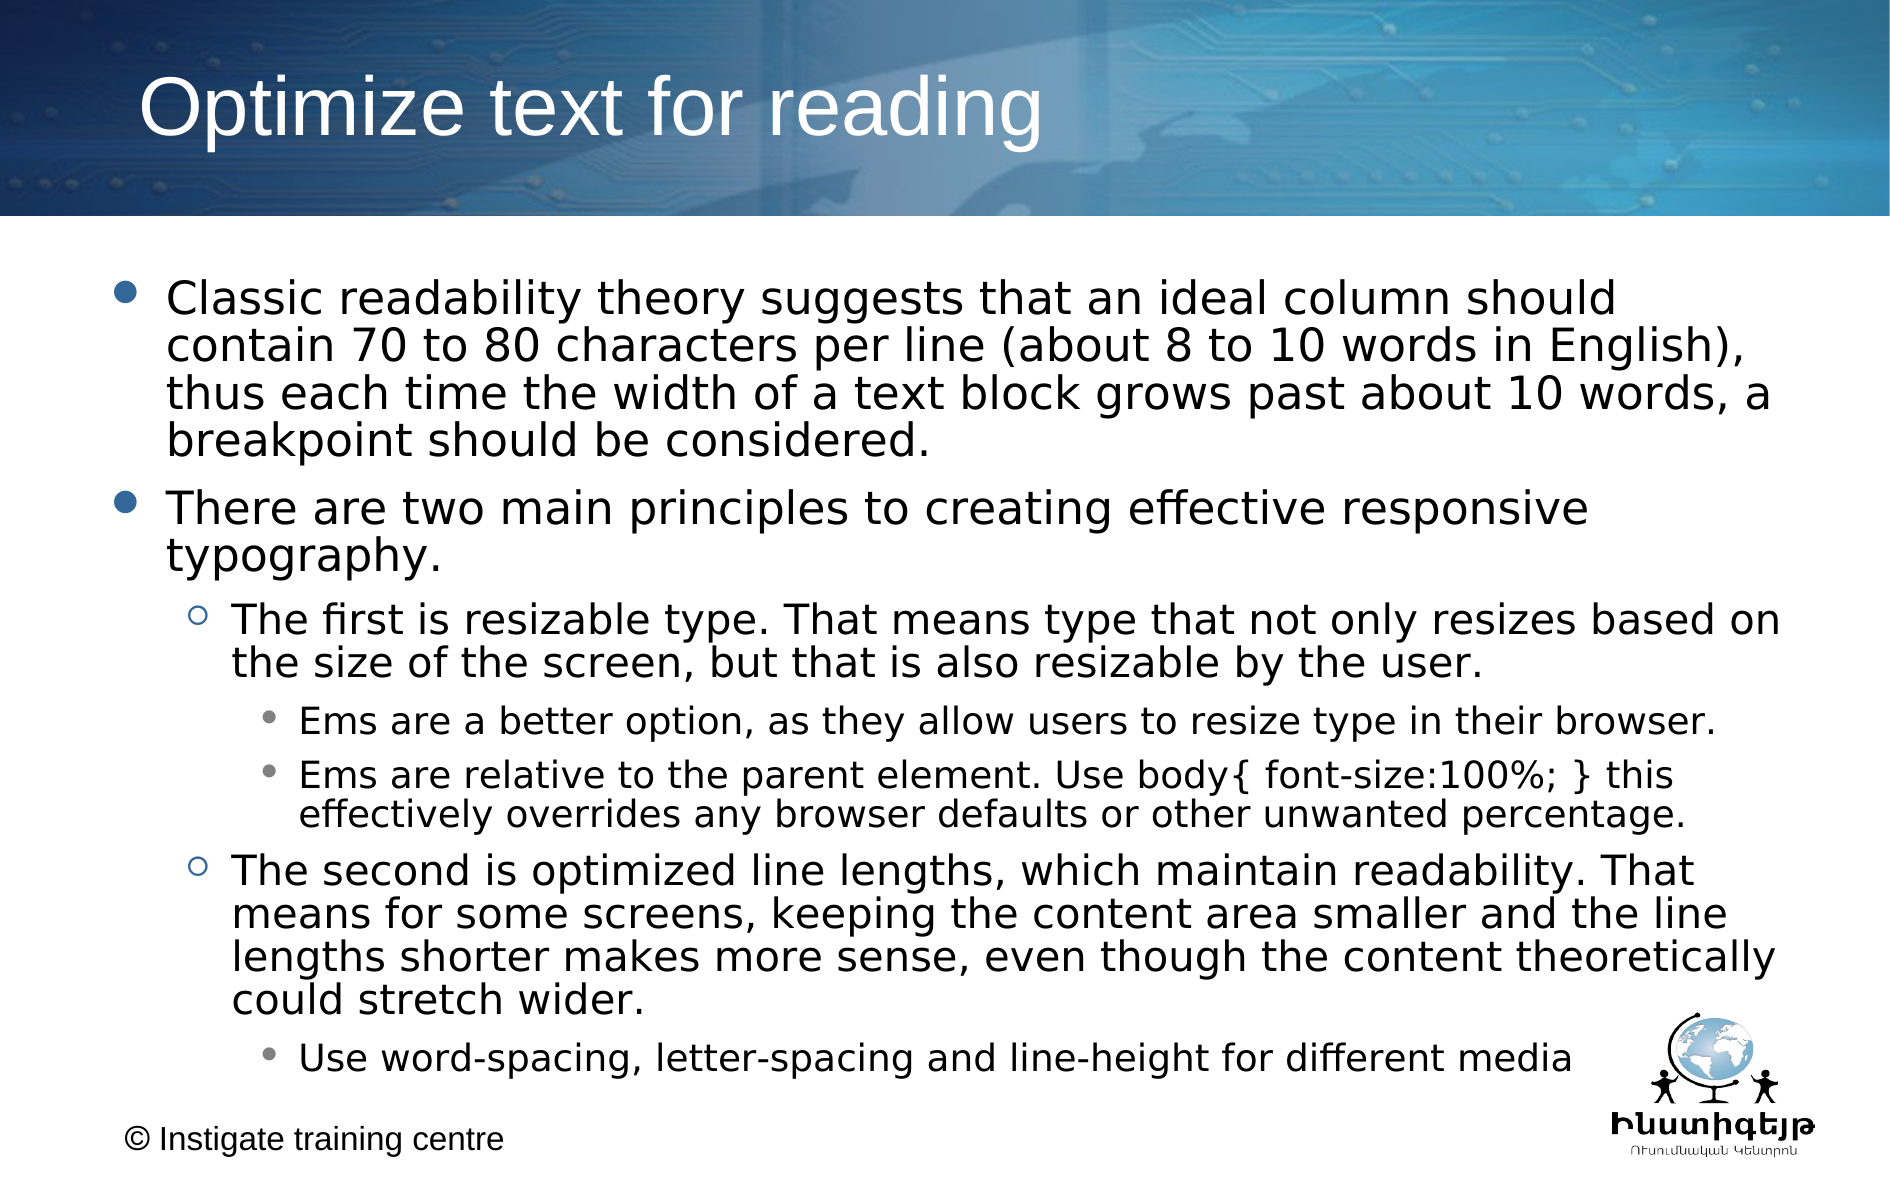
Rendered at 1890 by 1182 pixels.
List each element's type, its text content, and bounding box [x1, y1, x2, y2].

picture [0, 0, 1890, 216]
text_box Optimize text for reading [138, 82, 1801, 89]
picture [1612, 1012, 1815, 1157]
list Classic readability theory suggests that an ideal column should contain 70 to 80 characters per line (about 8 to 10 words in English), thus each time the width of a text block grows past about 10 words, a breakpoint should be considered. There are two main principles to creating effective responsive typography. The first is resizable type. That means type that not only resizes based on the size of the screen, but that is also resizable by the user. Ems are a better option, as they allow users to resize type in their browser. Ems are relative to the parent element. Use body{ font-size:100%; } this effectively overrides any browser defaults or other unwanted percentage. The second is optimized line lengths, which maintain readability. That means for some screens, keeping the content area smaller and the line lengths shorter makes more sense, even though the content theoretically could stretch wider. Use word-spacing, letter-spacing and line-height for different media [110, 276, 1801, 306]
